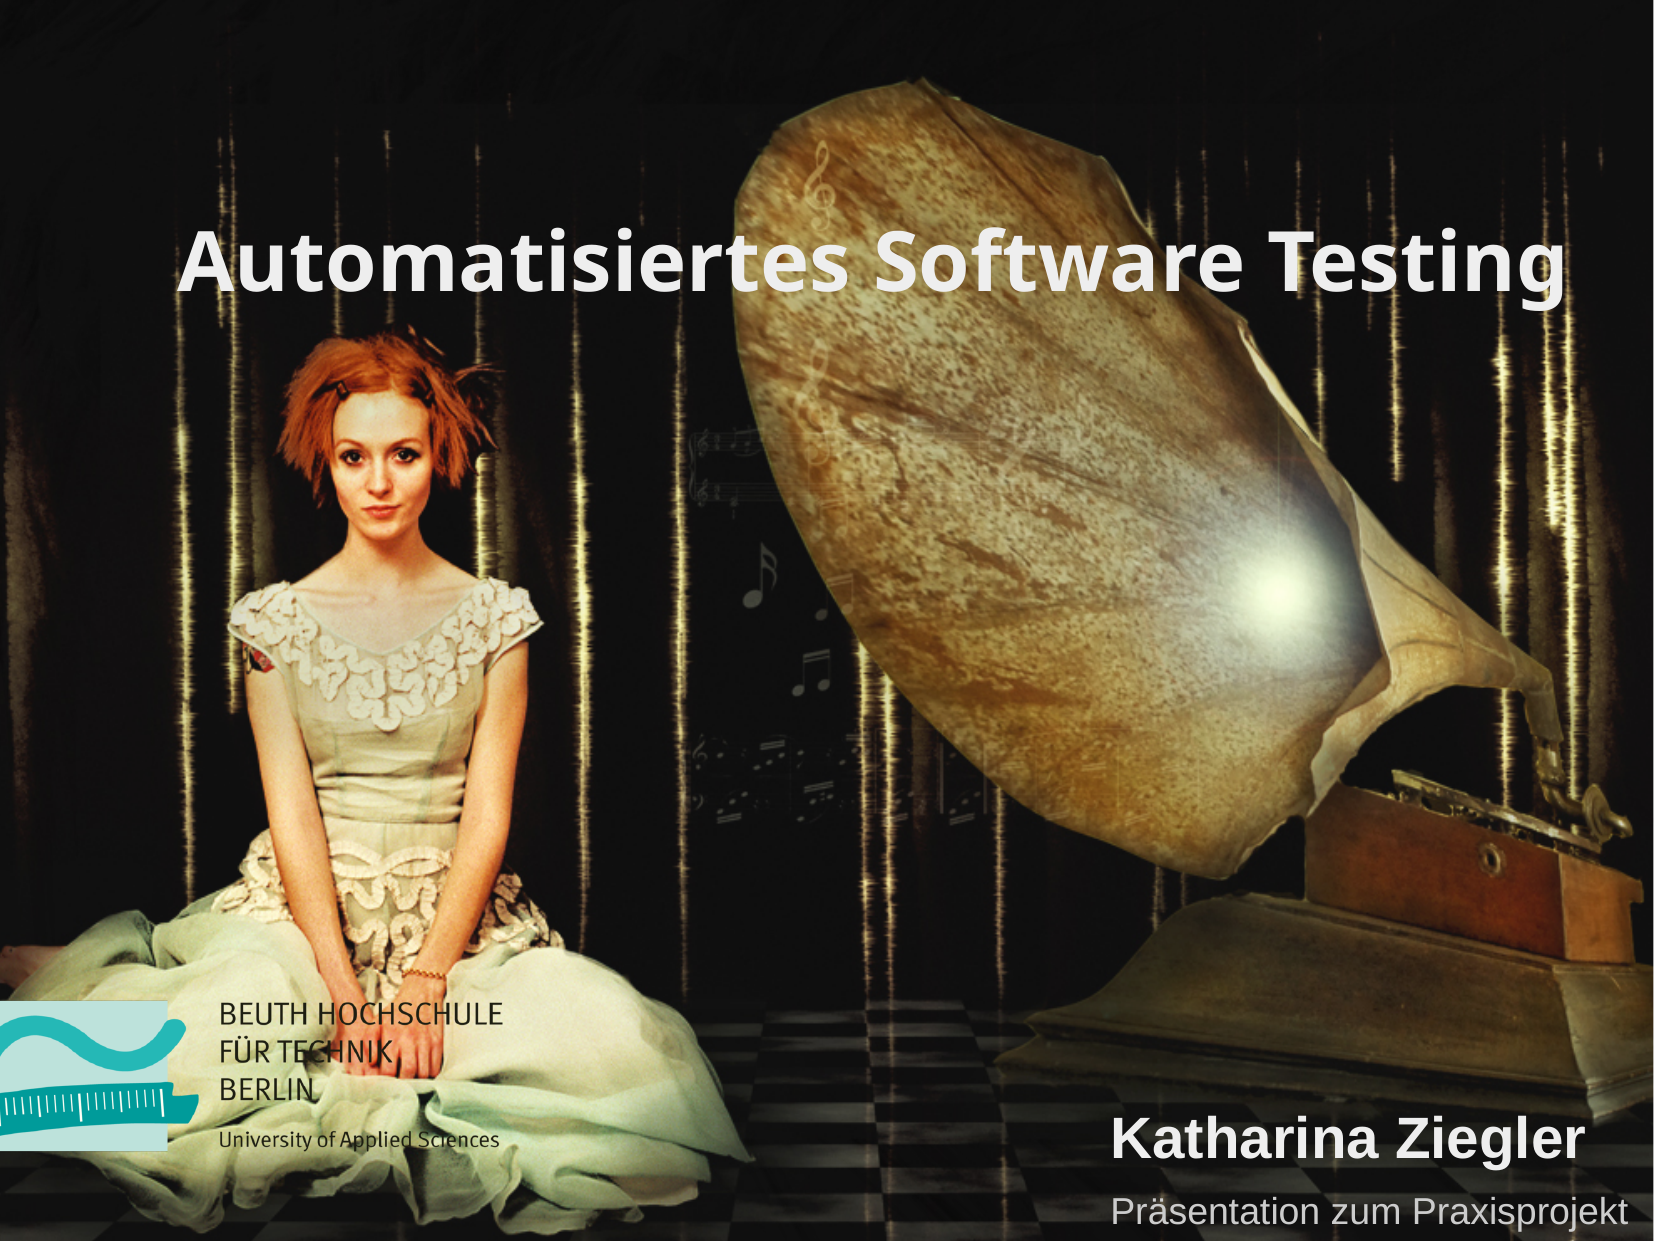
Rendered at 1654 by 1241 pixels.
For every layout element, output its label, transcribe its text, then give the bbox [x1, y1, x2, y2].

text_box Präsentation zum Praxisprojekt [1095, 1183, 1654, 1241]
text_box Automatisiertes Software Testing [162, 195, 1477, 308]
text_box Katharina Ziegler [1095, 1098, 1613, 1180]
picture [0, 0, 1654, 1241]
